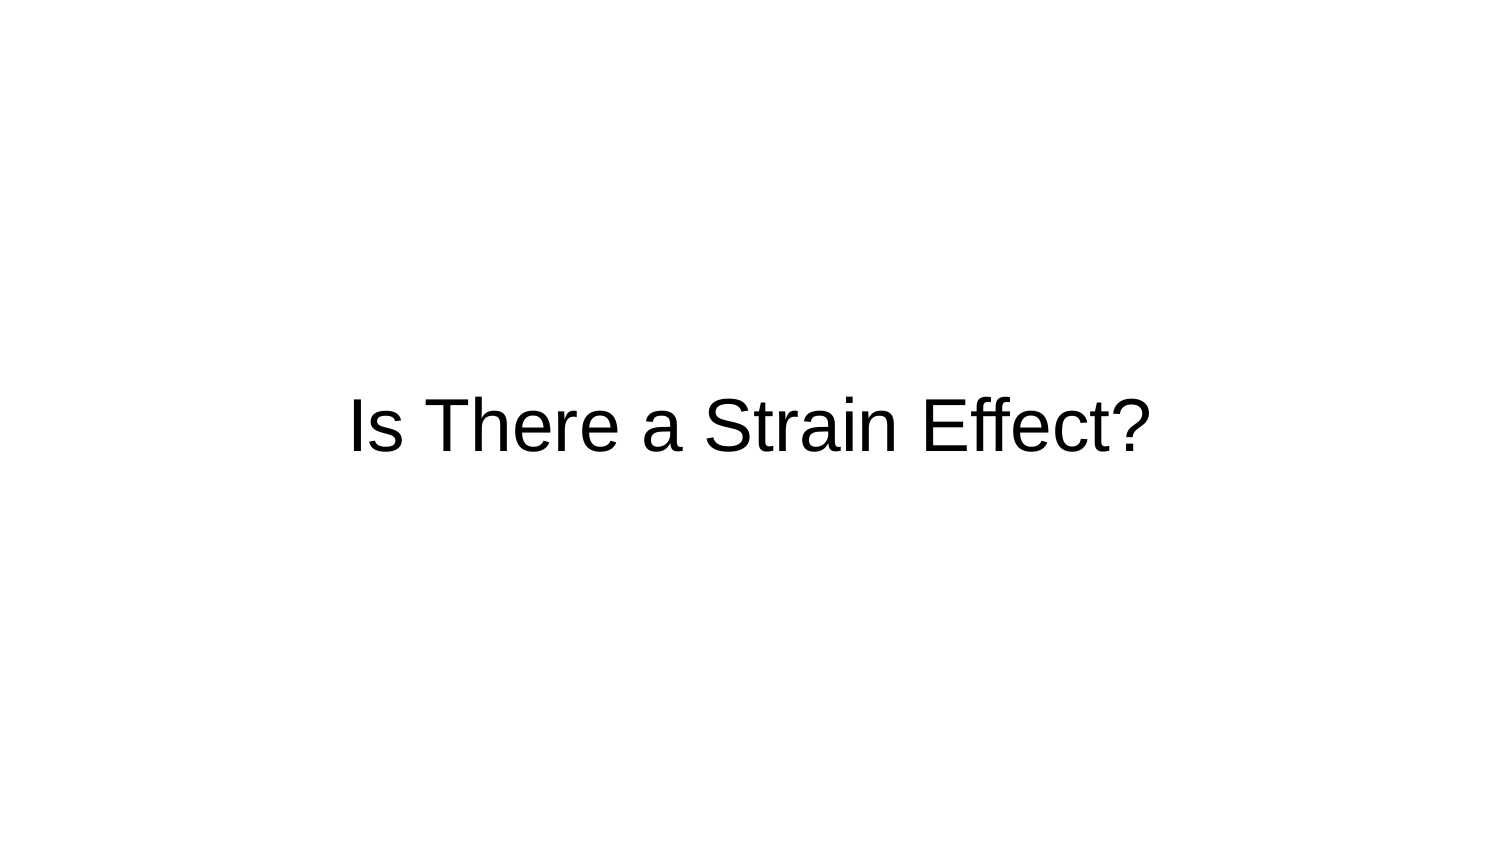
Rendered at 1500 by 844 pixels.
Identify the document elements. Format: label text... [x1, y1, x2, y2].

title Is There a Strain Effect? [51, 352, 1449, 491]
